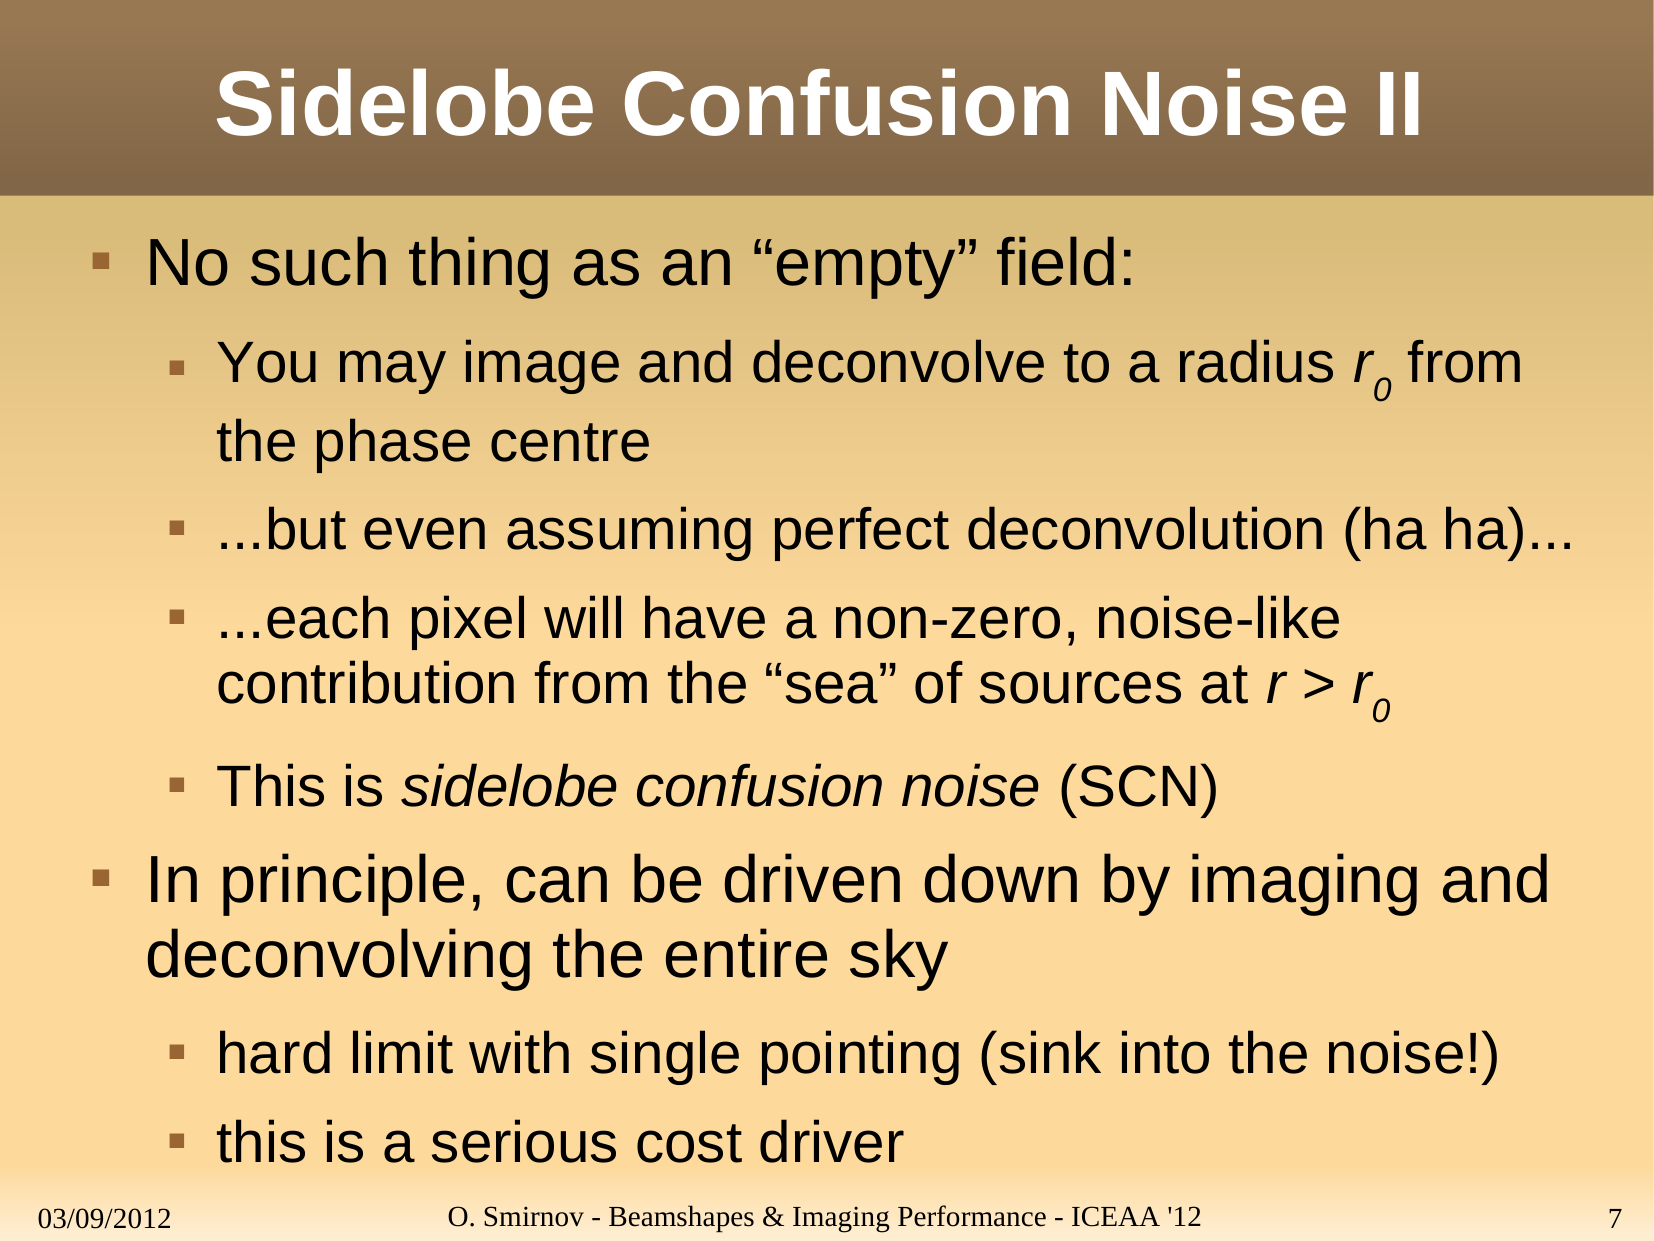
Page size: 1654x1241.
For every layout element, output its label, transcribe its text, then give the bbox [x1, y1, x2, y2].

list No such thing as an “empty” field: You may image and deconvolve to a radius r0 from the phase centre ...but even assuming perfect deconvolution (ha ha)... ...each pixel will have a non-zero, noise-like contribution from the “sea” of sources at r > r0 This is sidelobe confusion noise (SCN) In principle, can be driven down by imaging and deconvolving the entire sky hard limit with single pointing (sink into the noise!) this is a serious cost driver [75, 225, 1606, 1175]
picture [0, 0, 1654, 1241]
title Sidelobe Confusion Noise II [76, 0, 1565, 208]
